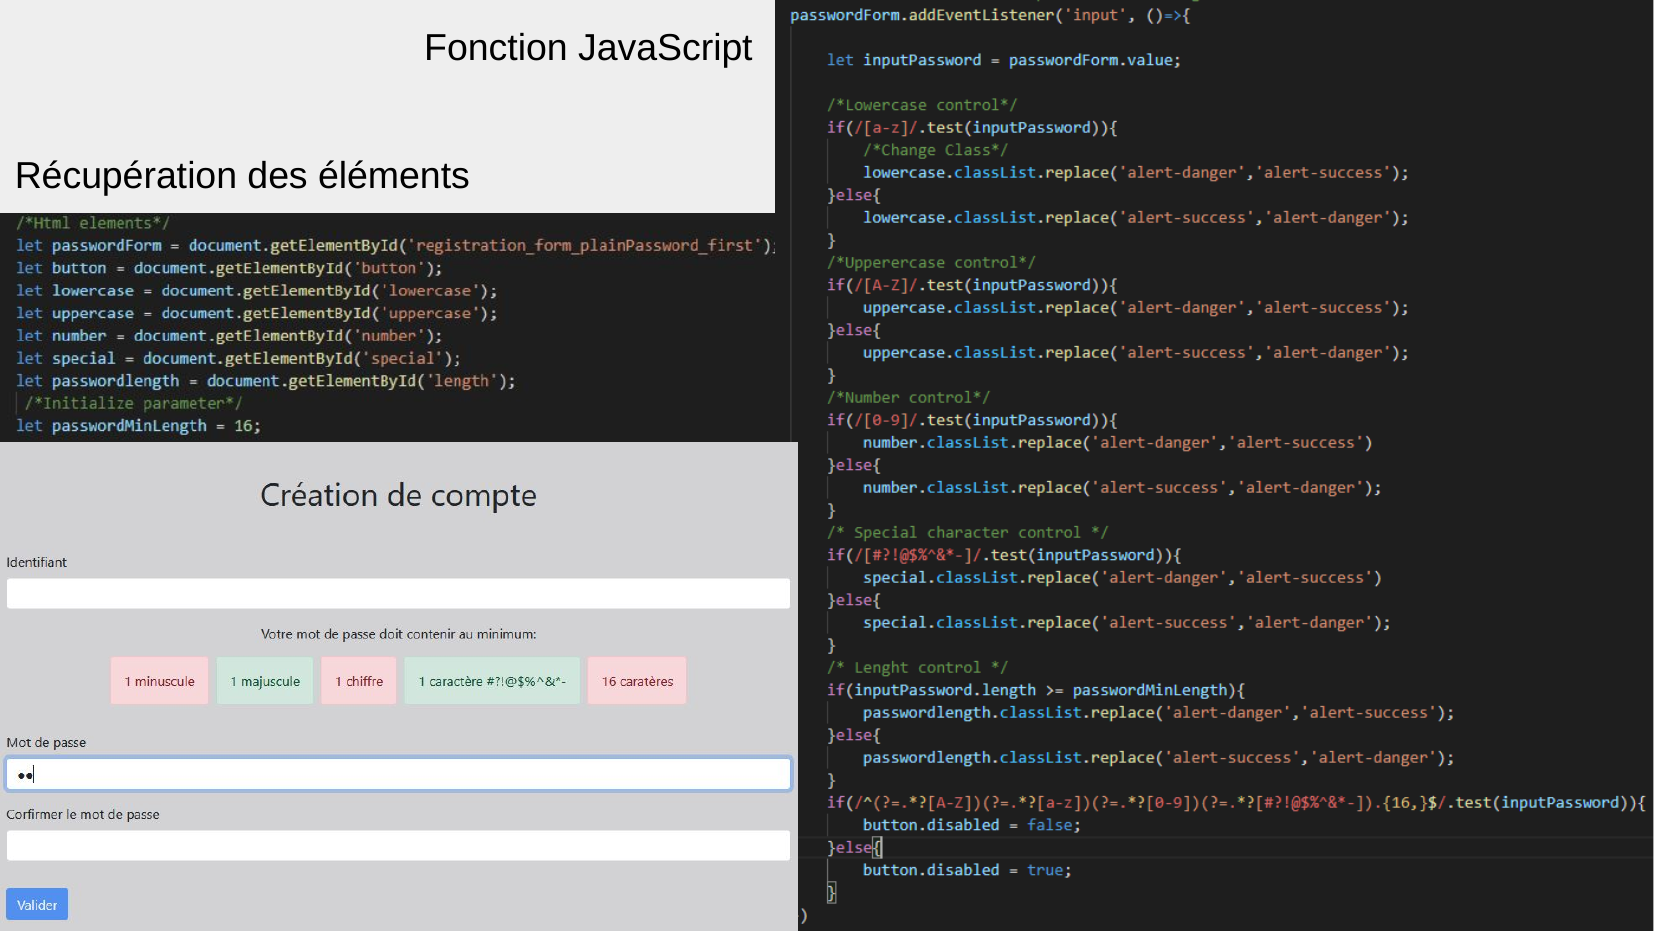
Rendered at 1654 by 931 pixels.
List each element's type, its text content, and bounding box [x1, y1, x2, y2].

text_box Fonction JavaScript [409, 19, 768, 119]
picture [0, 0, 1654, 931]
text_box Récupération des éléments [0, 147, 485, 205]
